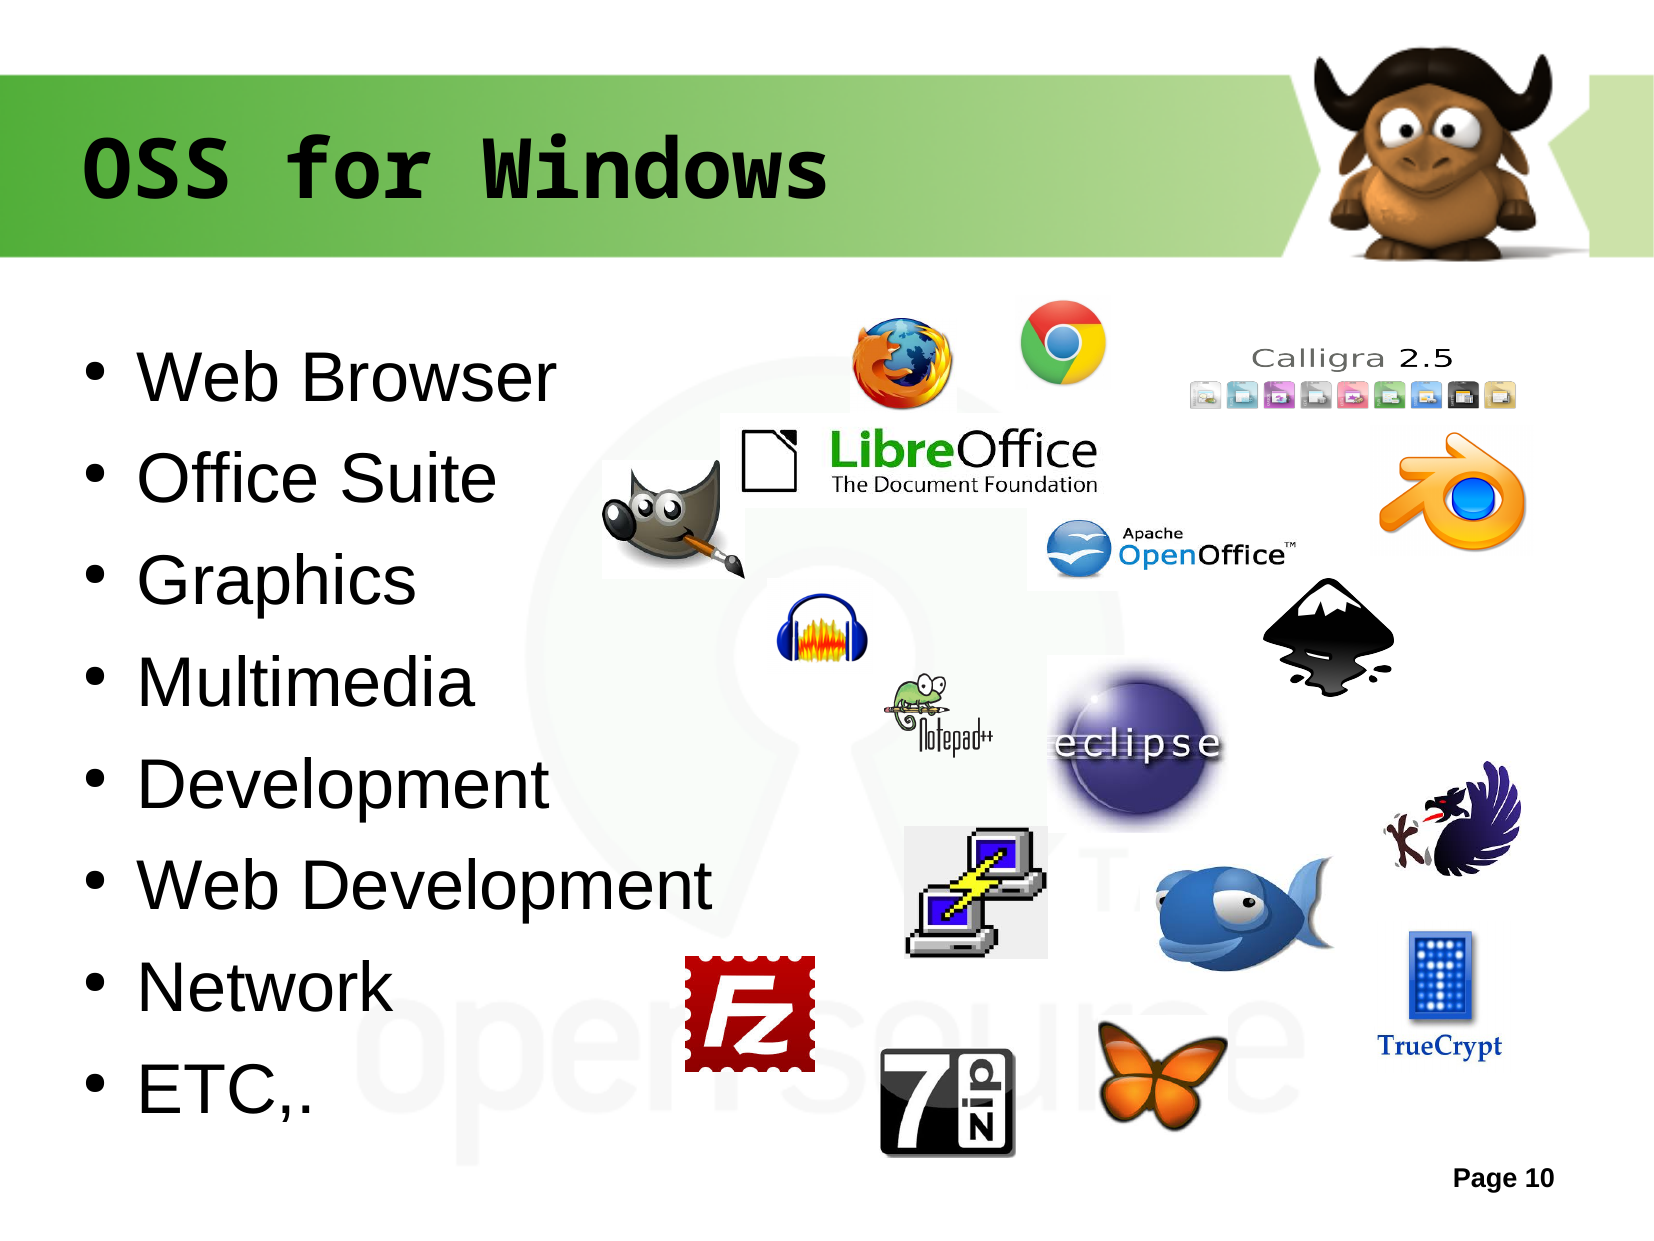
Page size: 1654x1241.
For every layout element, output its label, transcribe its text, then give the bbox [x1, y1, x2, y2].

title OSS for Windows [82, 61, 1571, 269]
picture [0, 0, 1654, 1241]
list Web Browser Office Suite Graphics Multimedia Development Web Development Network ETC,. [82, 330, 1571, 1134]
